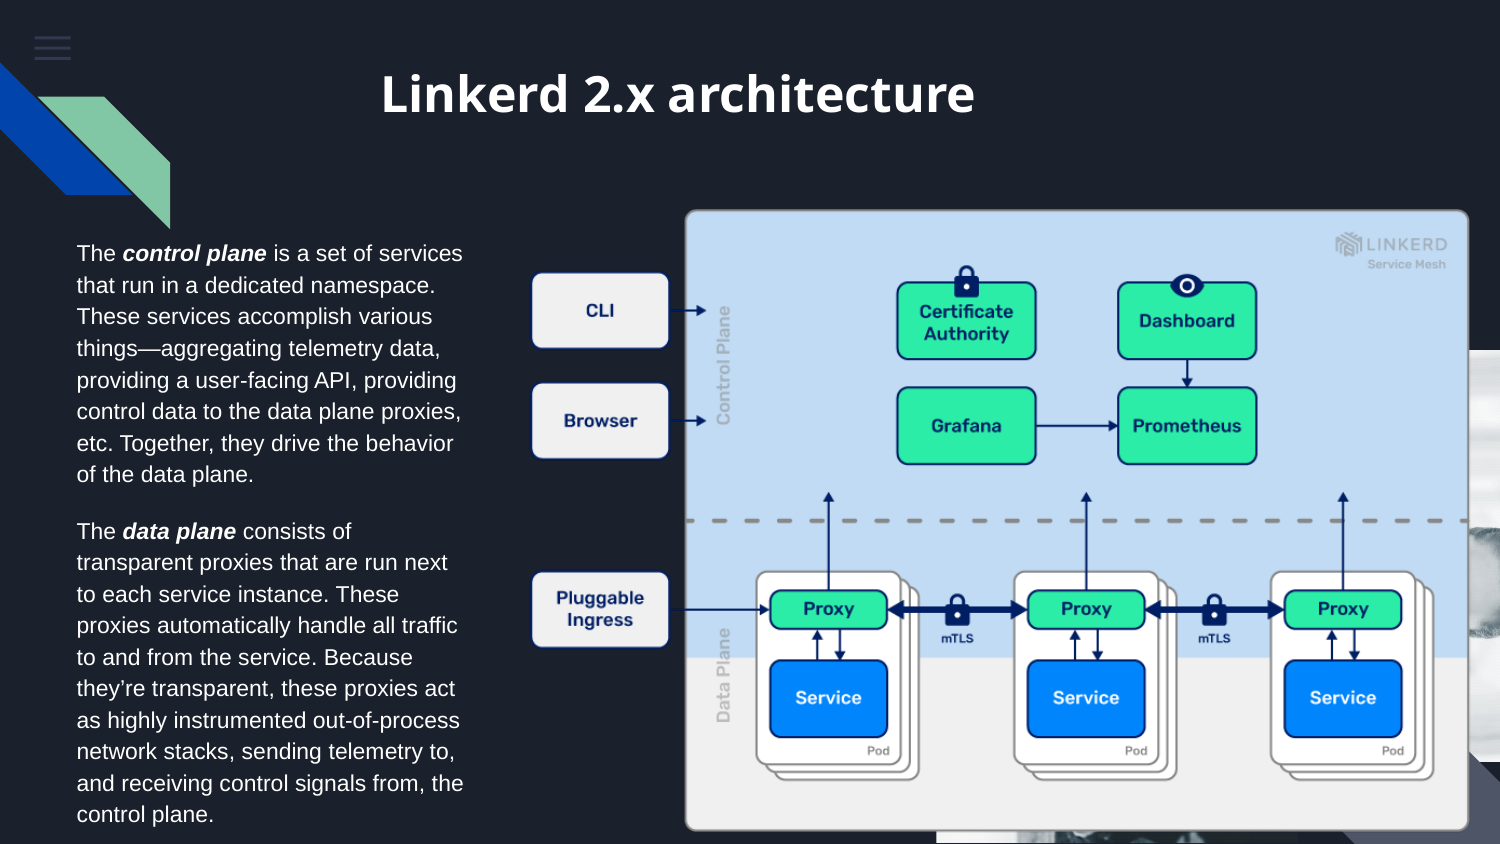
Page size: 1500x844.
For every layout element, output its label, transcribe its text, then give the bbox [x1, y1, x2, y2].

picture [518, 195, 1500, 843]
text_box The control plane is a set of services that run in a dedicated namespace. These services accomplish various things—aggregating telemetry data, providing a user-facing API, providing control data to the data plane proxies, etc. Together, they drive the behavior of the data plane. The data plane consists of transparent proxies that are run next to each service instance. These proxies automatically handle all traffic to and from the service. Because they’re transparent, these proxies act as highly instrumented out-of-process network stacks, sending telemetry to, and receiving control signals from, the control plane. [61, 219, 487, 844]
text_box Linkerd 2.x architecture [365, 38, 1225, 206]
text_box [1353, 763, 1500, 844]
